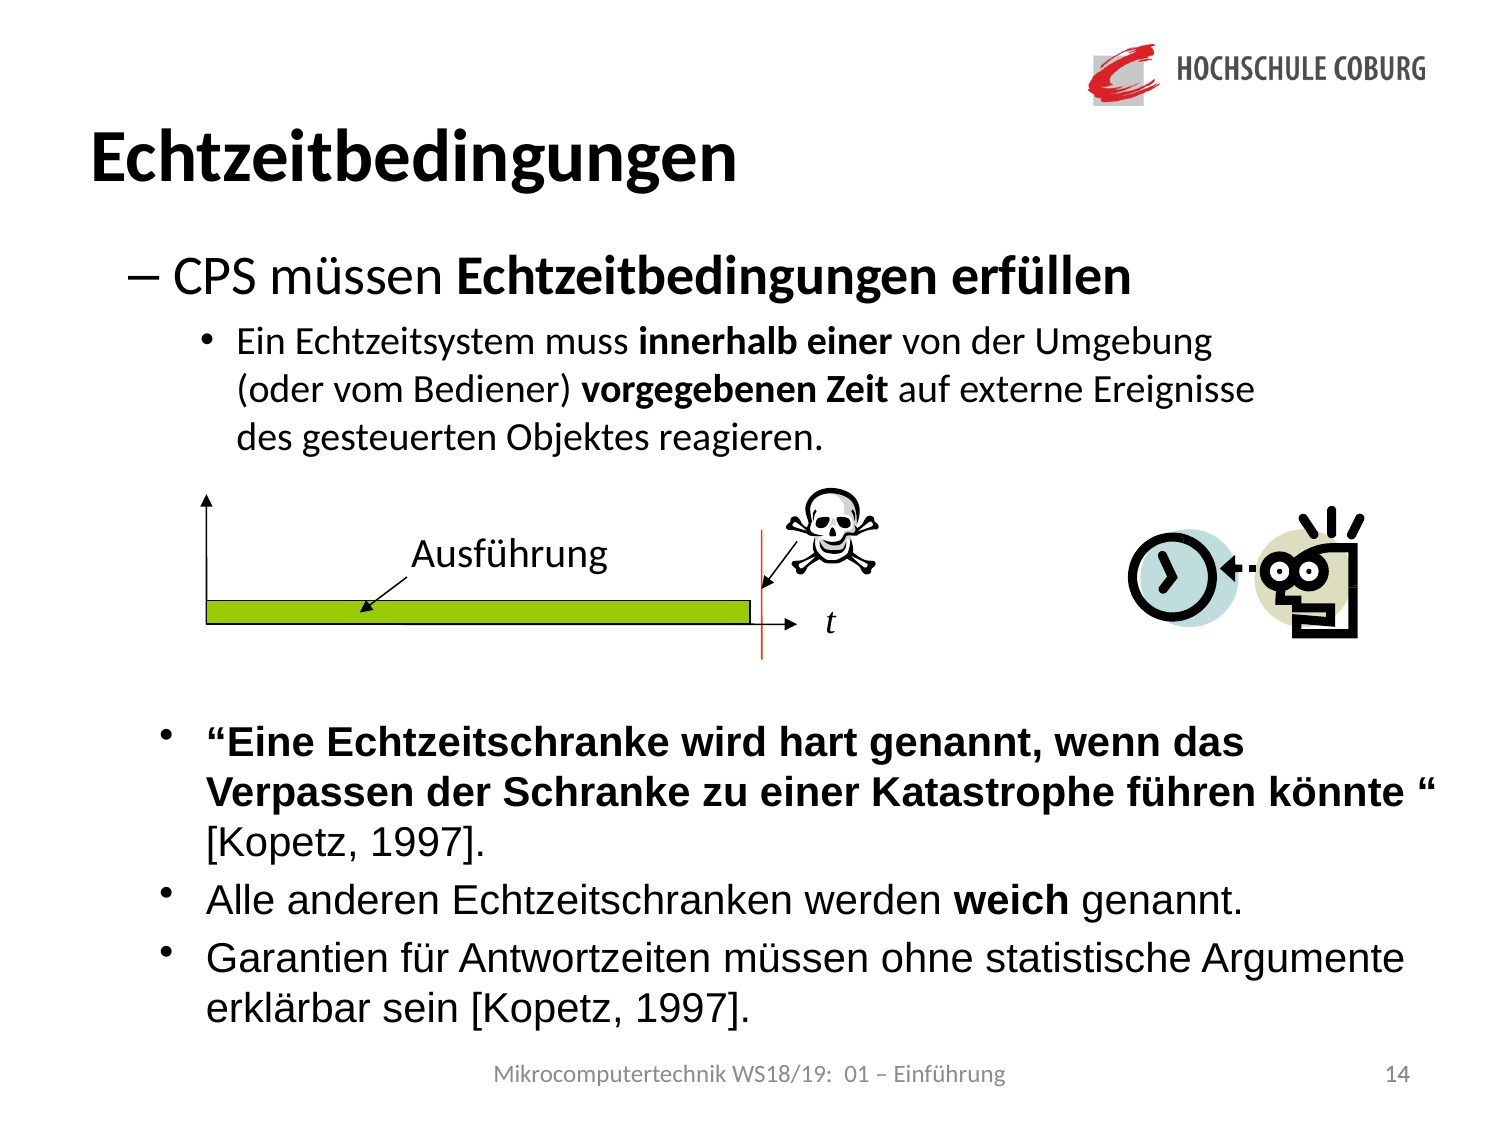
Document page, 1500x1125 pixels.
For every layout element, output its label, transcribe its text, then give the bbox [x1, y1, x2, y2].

title Echtzeitbedingungen [75, 45, 1425, 259]
text_box CPS müssen Echtzeitbedingungen erfüllen Ein Echtzeitsystem muss innerhalb einer von der Umgebung (oder vom Bediener) vorgegebenen Zeit auf externe Ereignisse des gesteuerten Objektes reagieren. [41, 231, 1306, 467]
text_box “Eine Echtzeitschranke wird hart genannt, wenn das Verpassen der Schranke zu einer Katastrophe führen könnte “ [Kopetz, 1997]. Alle anderen Echtzeitschranken werden weich genannt. Garantien für Antwortzeiten müssen ohne statistische Argumente erklärbar sein [Kopetz, 1997]. [41, 706, 1471, 1039]
text_box Ausführung [396, 517, 623, 583]
text_box t [810, 588, 851, 649]
slide_number <number> [1074, 1042, 1425, 1103]
picture [1127, 505, 1366, 639]
picture [785, 482, 880, 576]
picture [1088, 44, 1425, 106]
text_box [206, 600, 750, 625]
